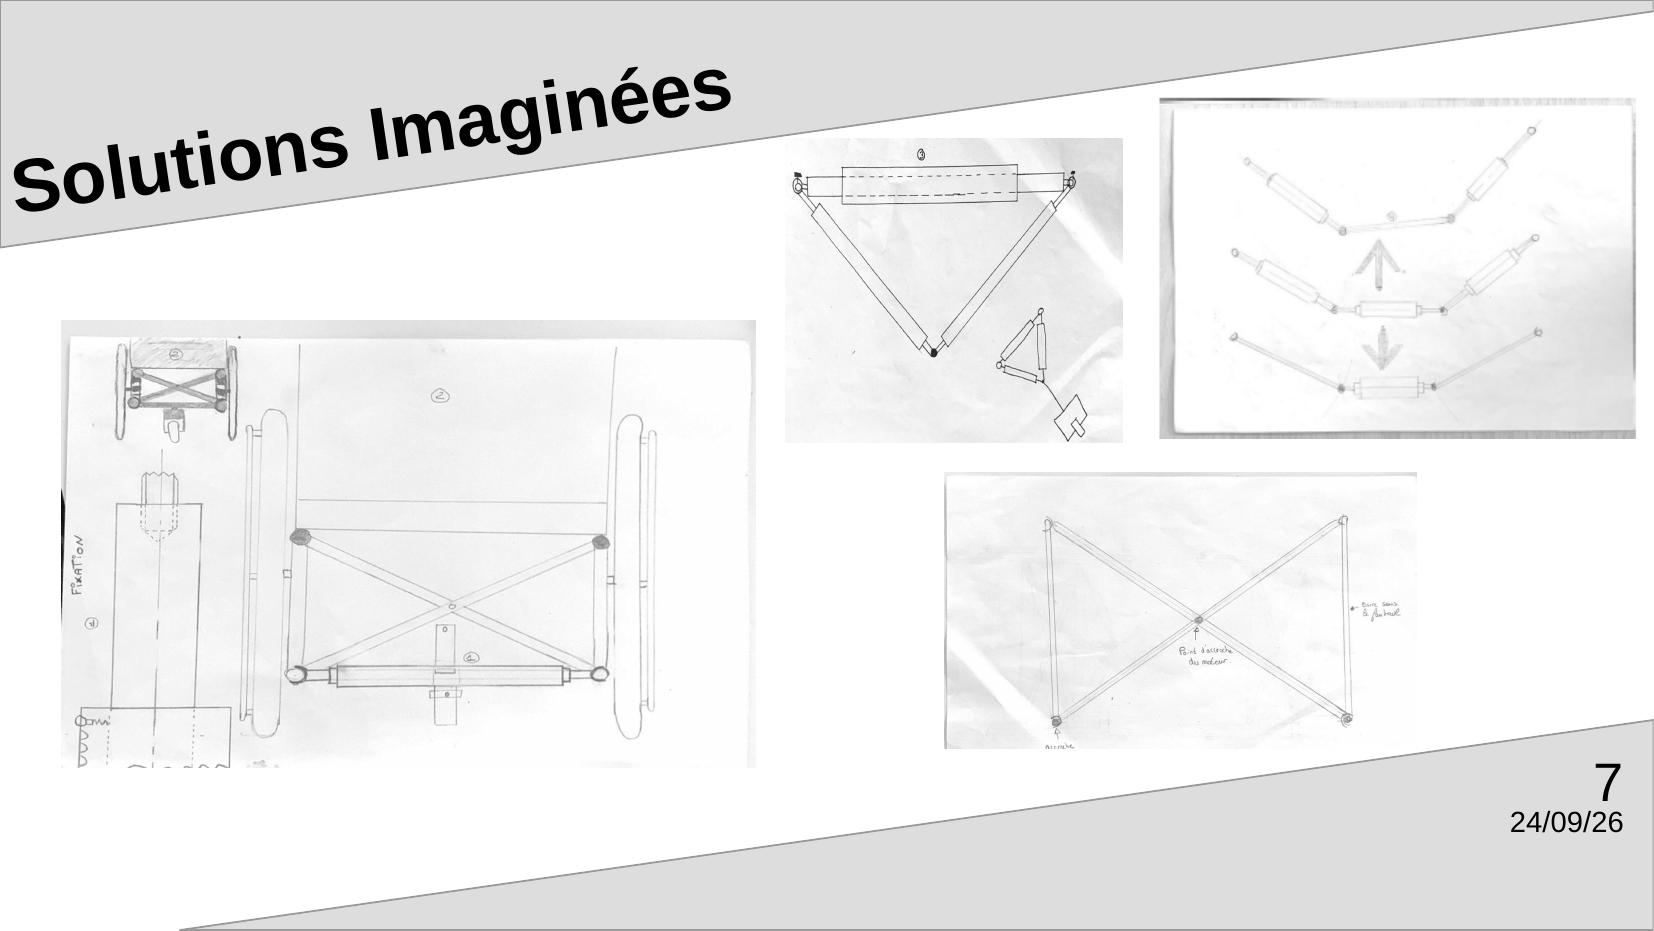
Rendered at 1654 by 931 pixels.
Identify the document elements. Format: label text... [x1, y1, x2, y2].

picture [1151, 88, 1639, 439]
picture [944, 472, 1417, 749]
picture [785, 138, 1123, 443]
picture [61, 320, 756, 768]
title Solutions Imaginées [0, 0, 1484, 266]
